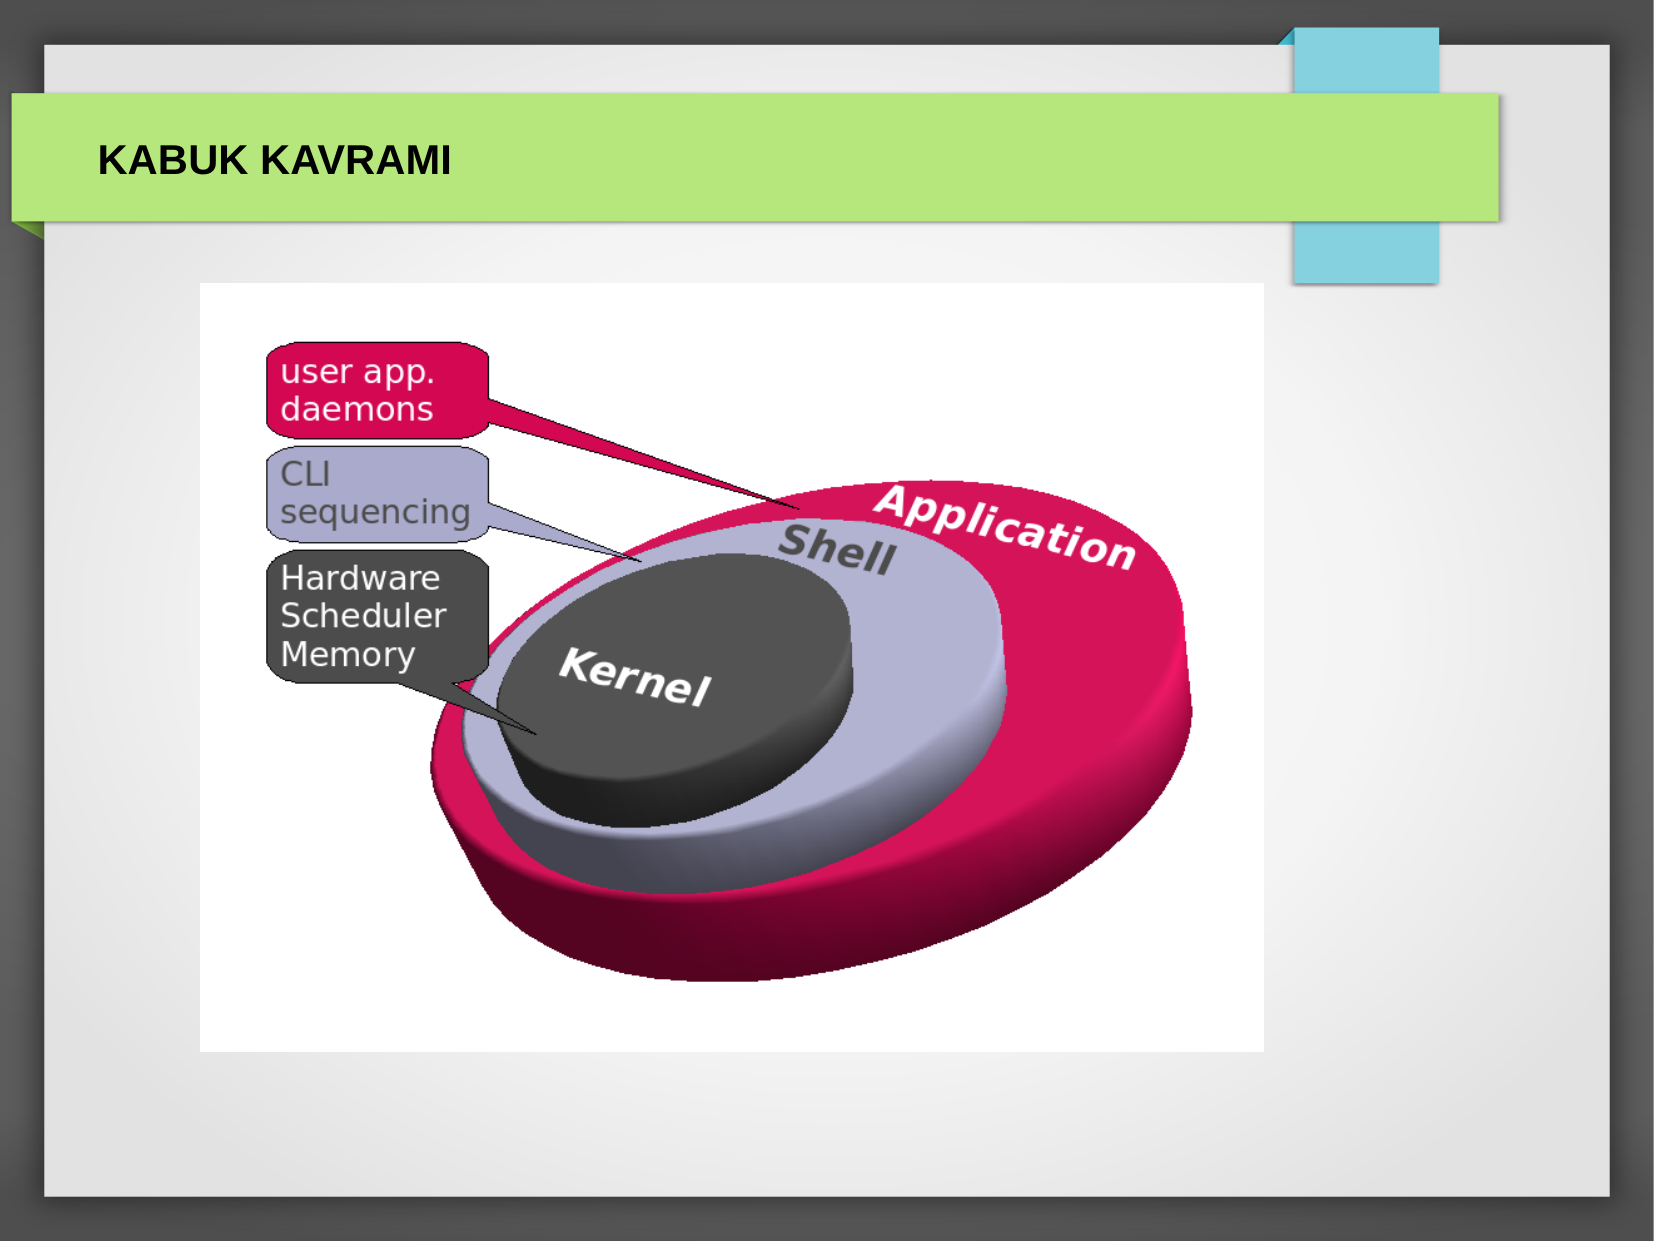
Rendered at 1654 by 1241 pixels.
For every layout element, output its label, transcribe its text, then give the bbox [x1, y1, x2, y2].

picture [0, 0, 1654, 1241]
text_box KABUK KAVRAMI [82, 129, 467, 192]
